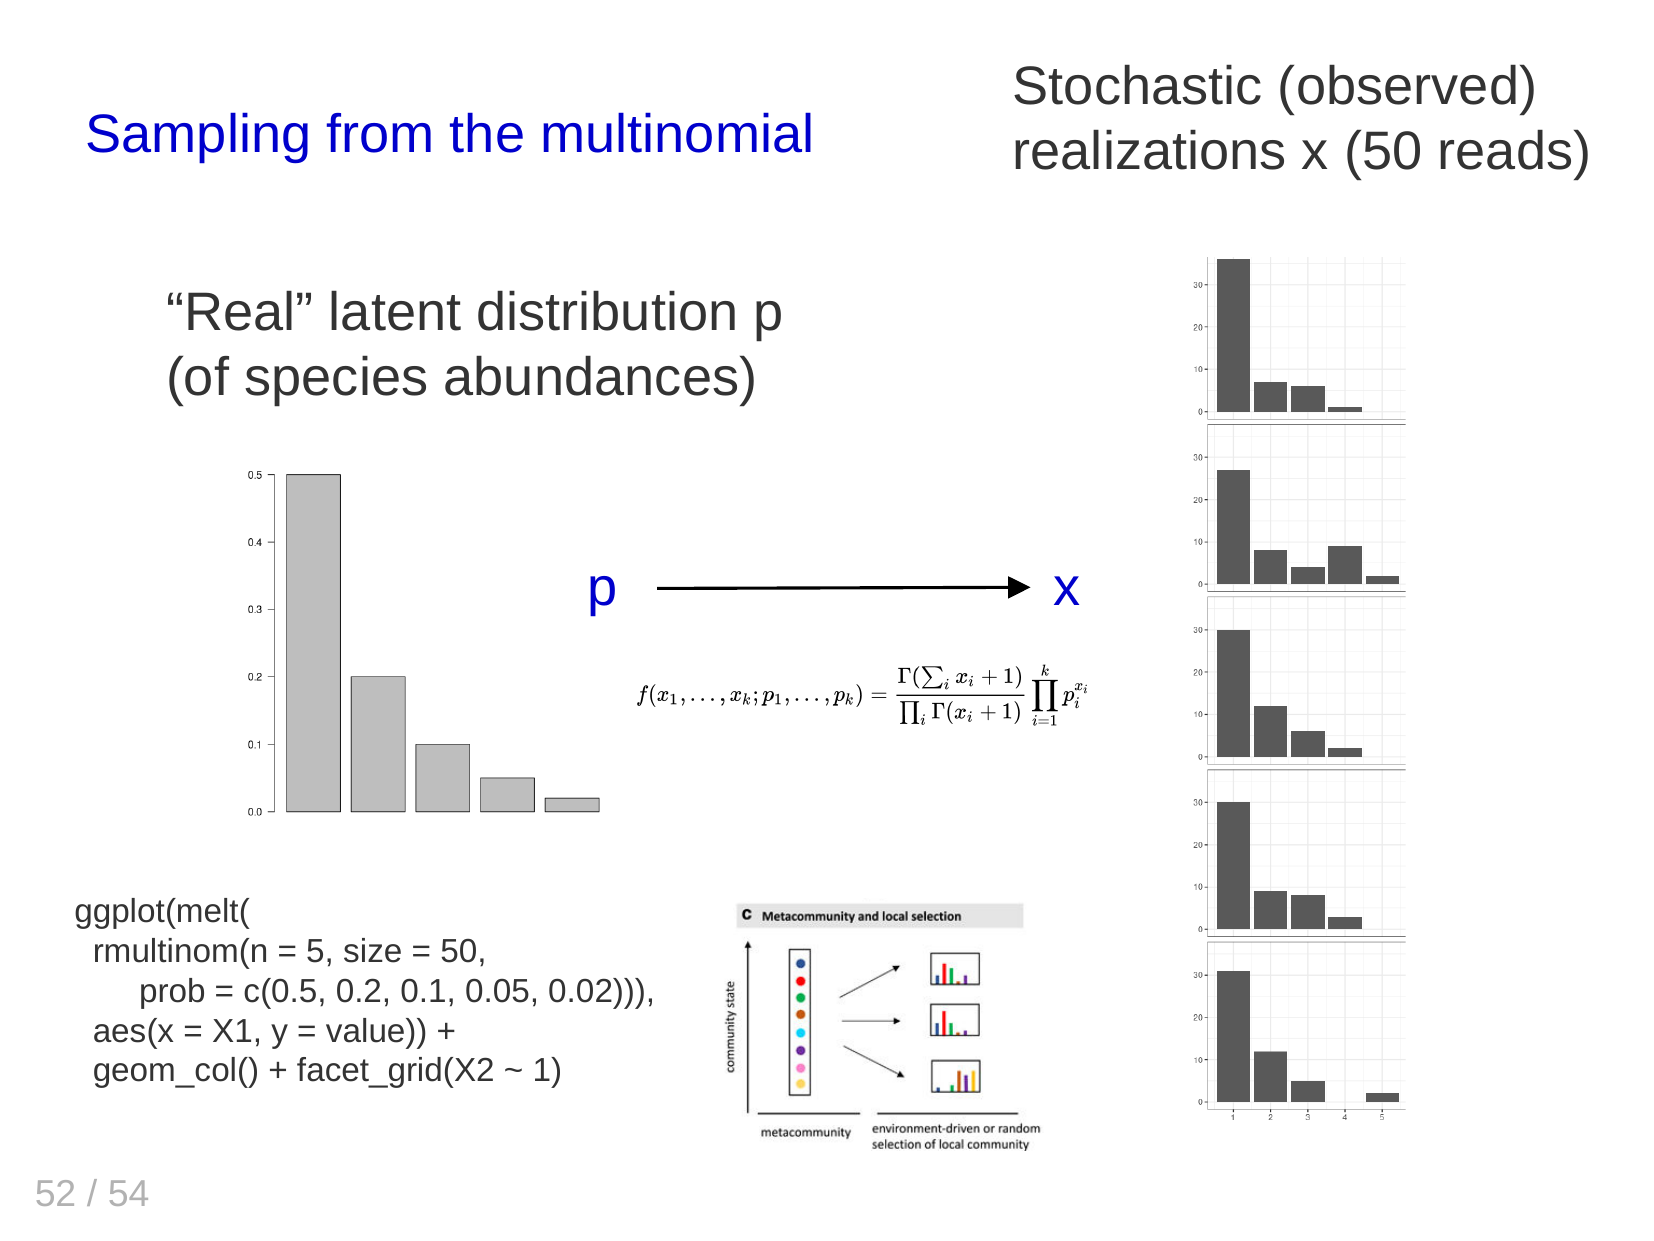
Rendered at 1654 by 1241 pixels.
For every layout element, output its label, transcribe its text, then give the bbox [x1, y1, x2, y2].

text_box ggplot(melt( rmultinom(n = 5, size = 50, prob = c(0.5, 0.2, 0.1, 0.05, 0.02))), aes(x = X1, y = value)) + geom_col() + facet_grid(X2 ~ 1) [61, 882, 676, 1155]
text_box x [1040, 544, 1095, 623]
picture [716, 898, 1058, 1152]
text_box <number> / 54 [20, 1165, 315, 1226]
text_box p [574, 544, 632, 623]
picture [628, 652, 1091, 733]
picture [1190, 257, 1406, 1124]
text_box Stochastic (observed) realizations x (50 reads) [999, 43, 1606, 187]
picture [230, 462, 612, 847]
text_box “Real” latent distribution p (of species abundances) [152, 269, 798, 413]
text_box Sampling from the multinomial [72, 91, 871, 183]
